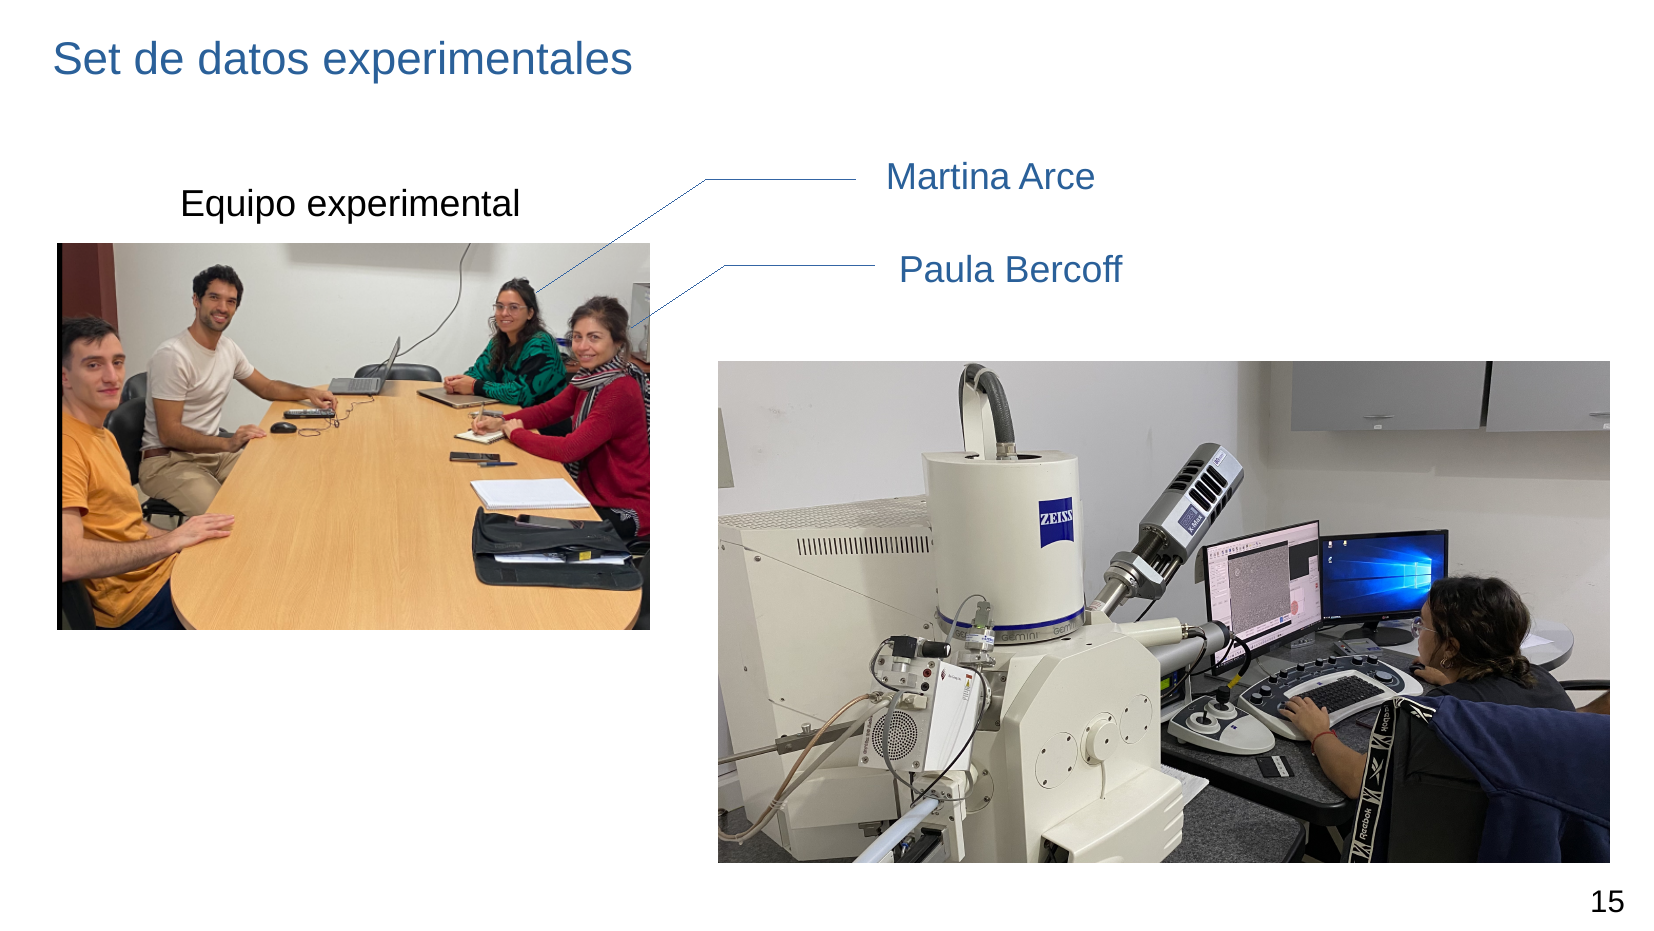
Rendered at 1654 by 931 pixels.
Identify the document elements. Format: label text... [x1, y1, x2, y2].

text_box Paula Bercoff [884, 240, 1139, 298]
picture [57, 243, 650, 630]
text_box Martina Arce [871, 148, 1112, 206]
text_box Equipo experimental [165, 175, 537, 232]
picture [718, 361, 1610, 863]
text_box <number> [1537, 877, 1641, 927]
text_box Set de datos experimentales [37, 25, 648, 92]
